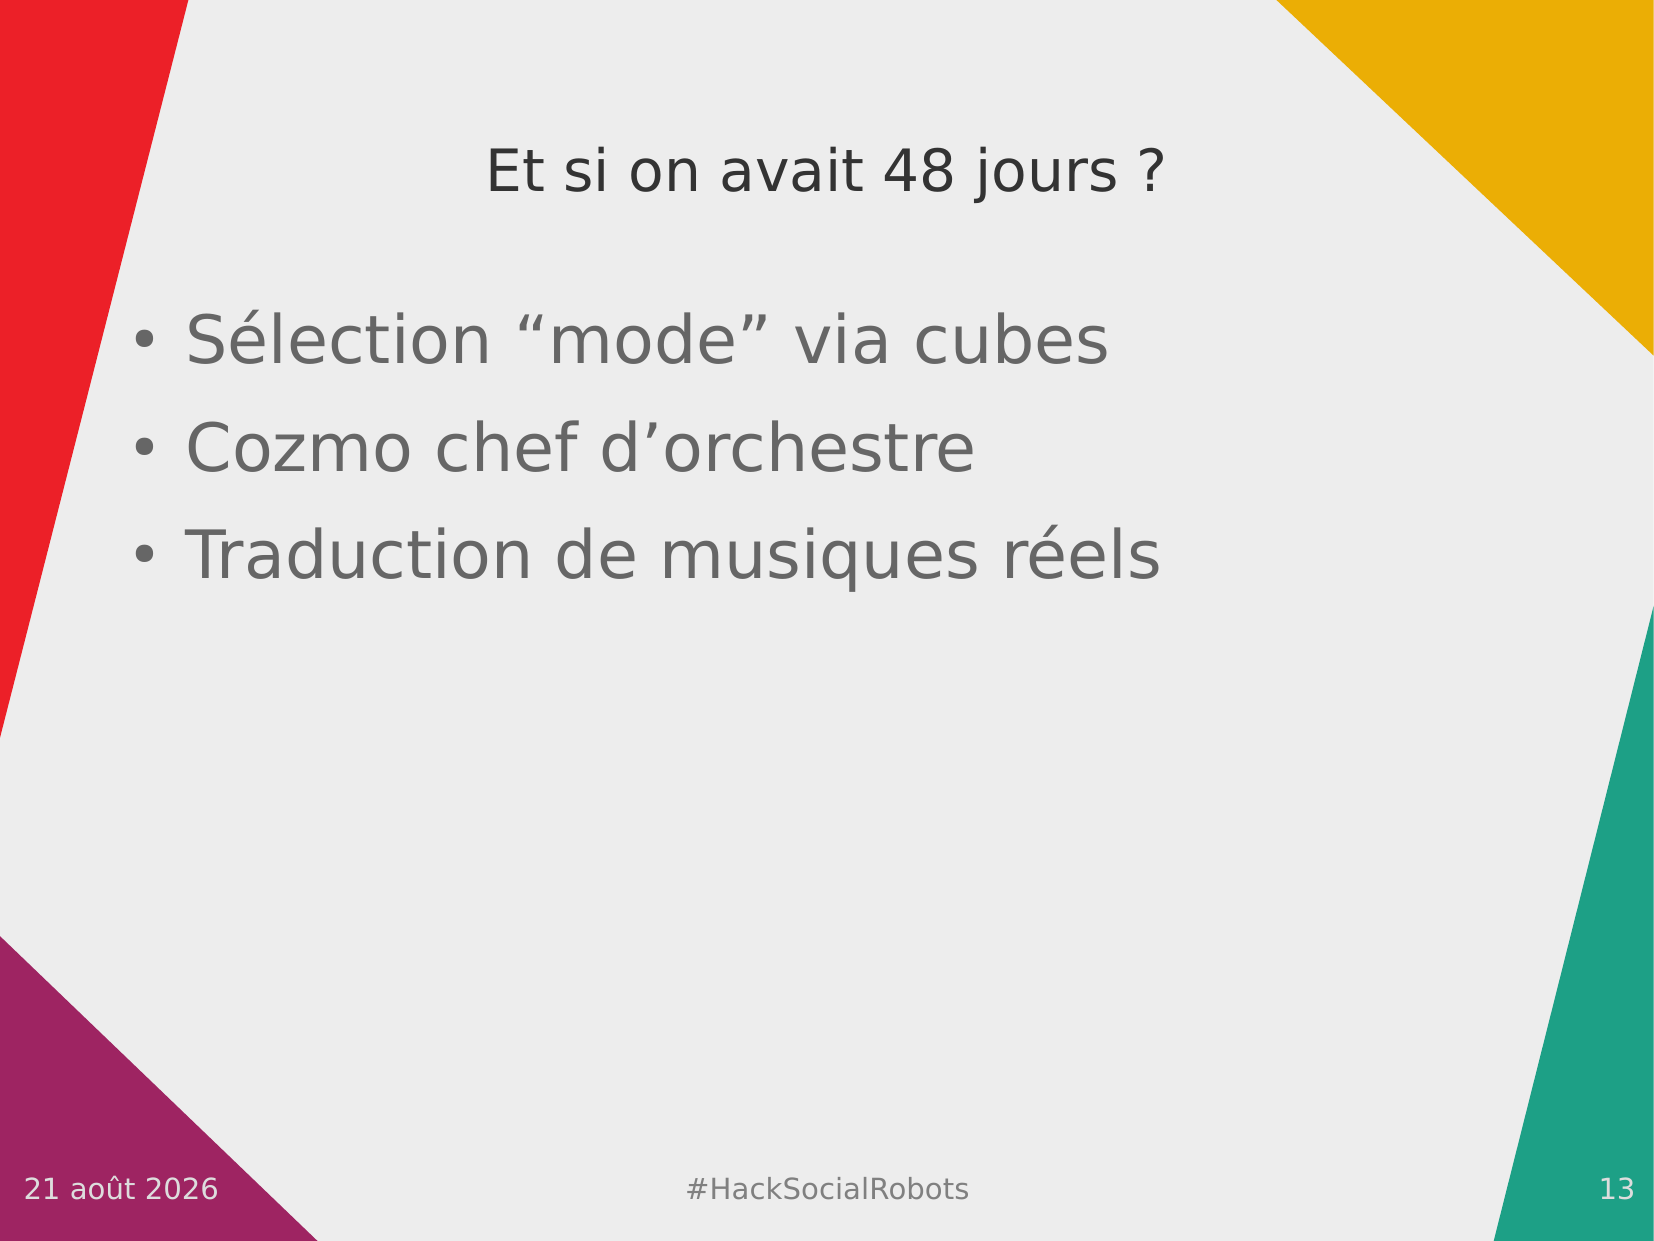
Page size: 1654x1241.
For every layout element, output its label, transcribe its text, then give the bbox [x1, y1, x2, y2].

title Et si on avait 48 jours ? [114, 73, 1539, 271]
list Sélection “mode” via cubes Cozmo chef d’orchestre Traduction de musiques réels [114, 302, 1539, 1033]
